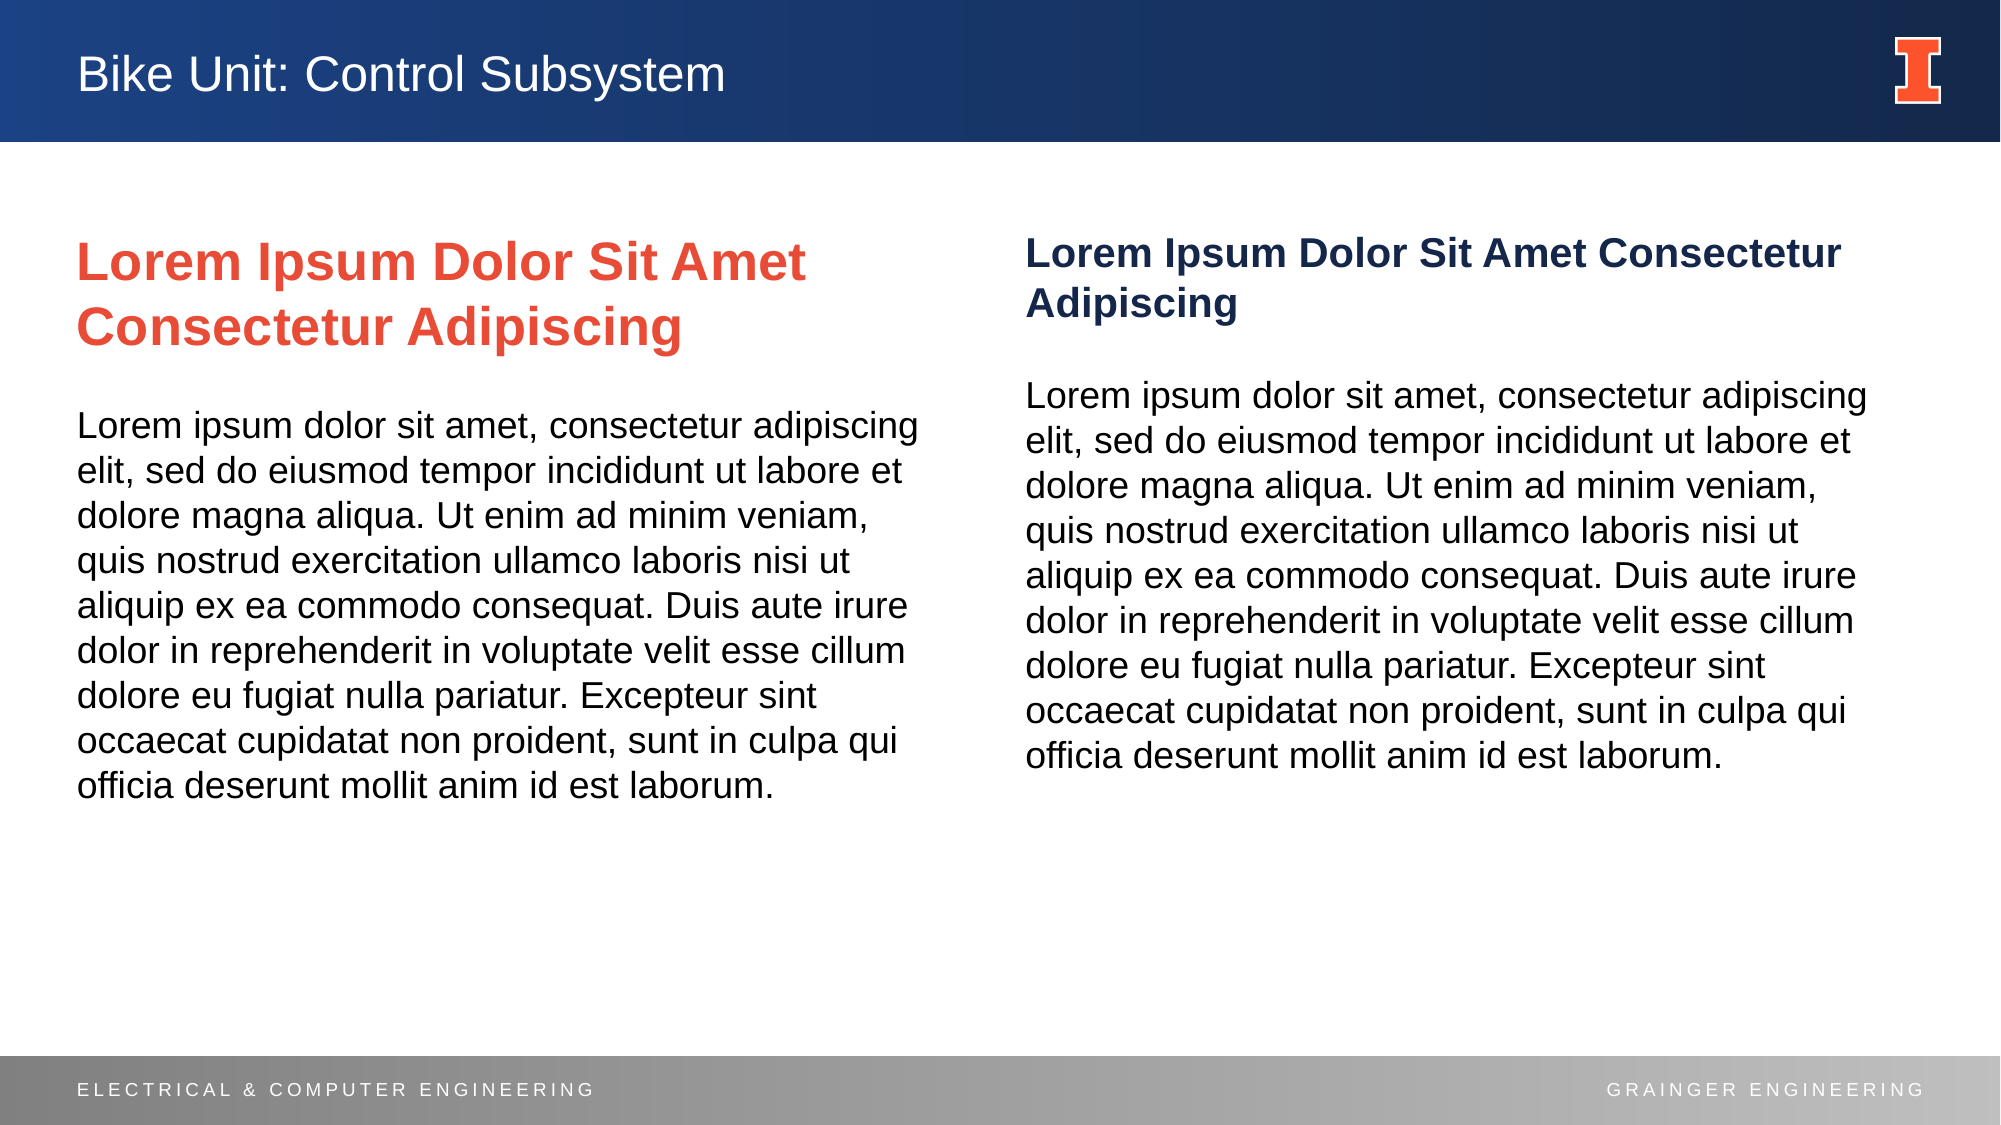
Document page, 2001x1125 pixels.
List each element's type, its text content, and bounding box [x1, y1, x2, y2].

text_box [406, 492, 436, 531]
text_box Lorem Ipsum Dolor Sit Amet Consectetur Adipiscing Lorem ipsum dolor sit amet, consectetur adipiscing elit, sed do eiusmod tempor incididunt ut labore et dolore magna aliqua. Ut enim ad minim veniam, quis nostrud exercitation ullamco laboris nisi ut aliquip ex ea commodo consequat. Duis aute irure dolor in reprehenderit in voluptate velit esse cillum dolore eu fugiat nulla pariatur. Excepteur sint occaecat cupidatat non proident, sunt in culpa qui officia deserunt mollit anim id est laborum. [61, 218, 955, 1010]
picture [1895, 37, 1941, 104]
text_box Lorem Ipsum Dolor Sit Amet Consectetur Adipiscing Lorem ipsum dolor sit amet, consectetur adipiscing elit, sed do eiusmod tempor incididunt ut labore et dolore magna aliqua. Ut enim ad minim veniam, quis nostrud exercitation ullamco laboris nisi ut aliquip ex ea commodo consequat. Duis aute irure dolor in reprehenderit in voluptate velit esse cillum dolore eu fugiat nulla pariatur. Excepteur sint occaecat cupidatat non proident, sunt in culpa qui officia deserunt mollit anim id est laborum. [1010, 218, 1903, 1010]
text_box Bike Unit: Control Subsystem [61, 33, 1852, 109]
text_box ELECTRICAL & COMPUTER ENGINEERING [61, 1070, 1373, 1108]
text_box [0, 1056, 2000, 1125]
text_box GRAINGER ENGINEERING [1531, 1070, 1938, 1108]
text_box [0, 0, 2000, 142]
